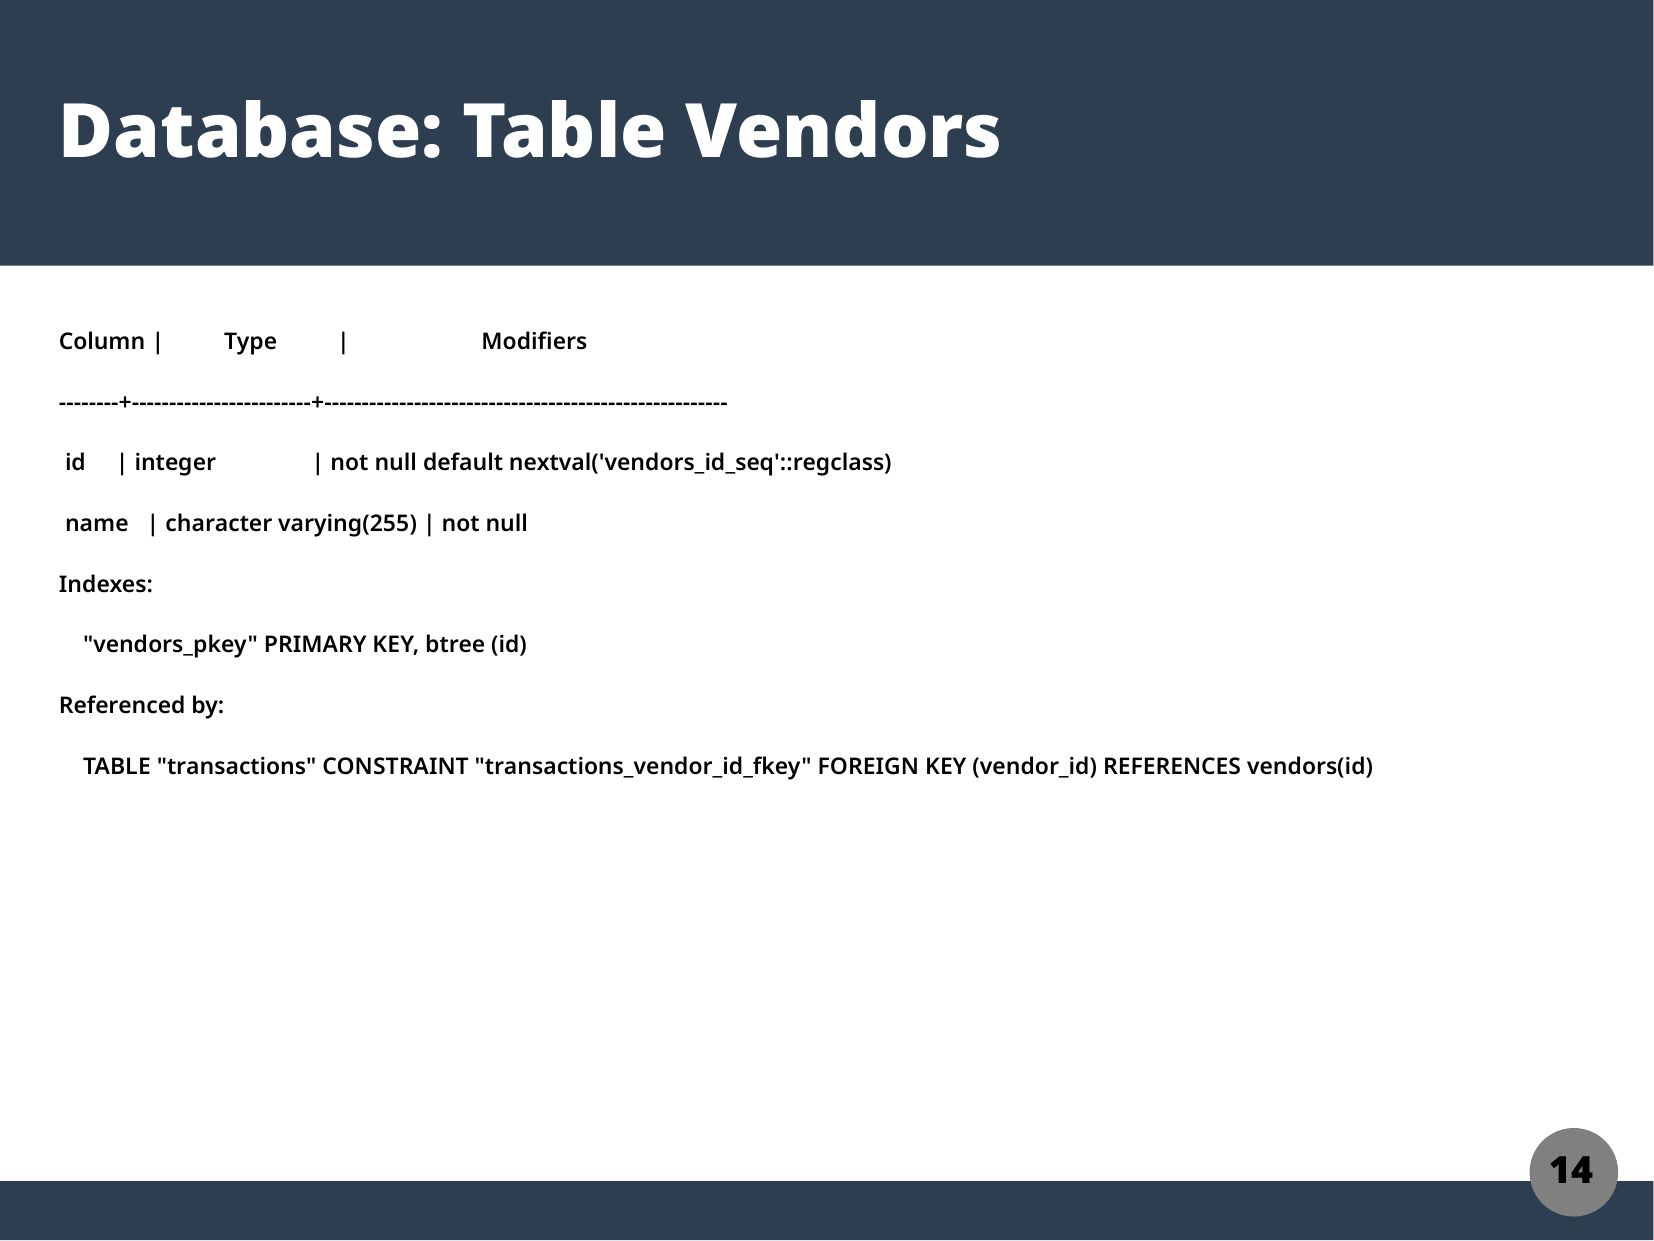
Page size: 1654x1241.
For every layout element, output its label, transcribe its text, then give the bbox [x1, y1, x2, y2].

title Database: Table Vendors [59, 49, 1595, 207]
list Column | Type | Modifiers --------+------------------------+------------------------------------------------------ id | integer | not null default nextval('vendors_id_seq'::regclass) name | character varying(255) | not null Indexes: "vendors_pkey" PRIMARY KEY, btree (id) Referenced by: TABLE "transactions" CONSTRAINT "transactions_vendor_id_fkey" FOREIGN KEY (vendor_id) REFERENCES vendors(id) [59, 324, 1595, 1152]
